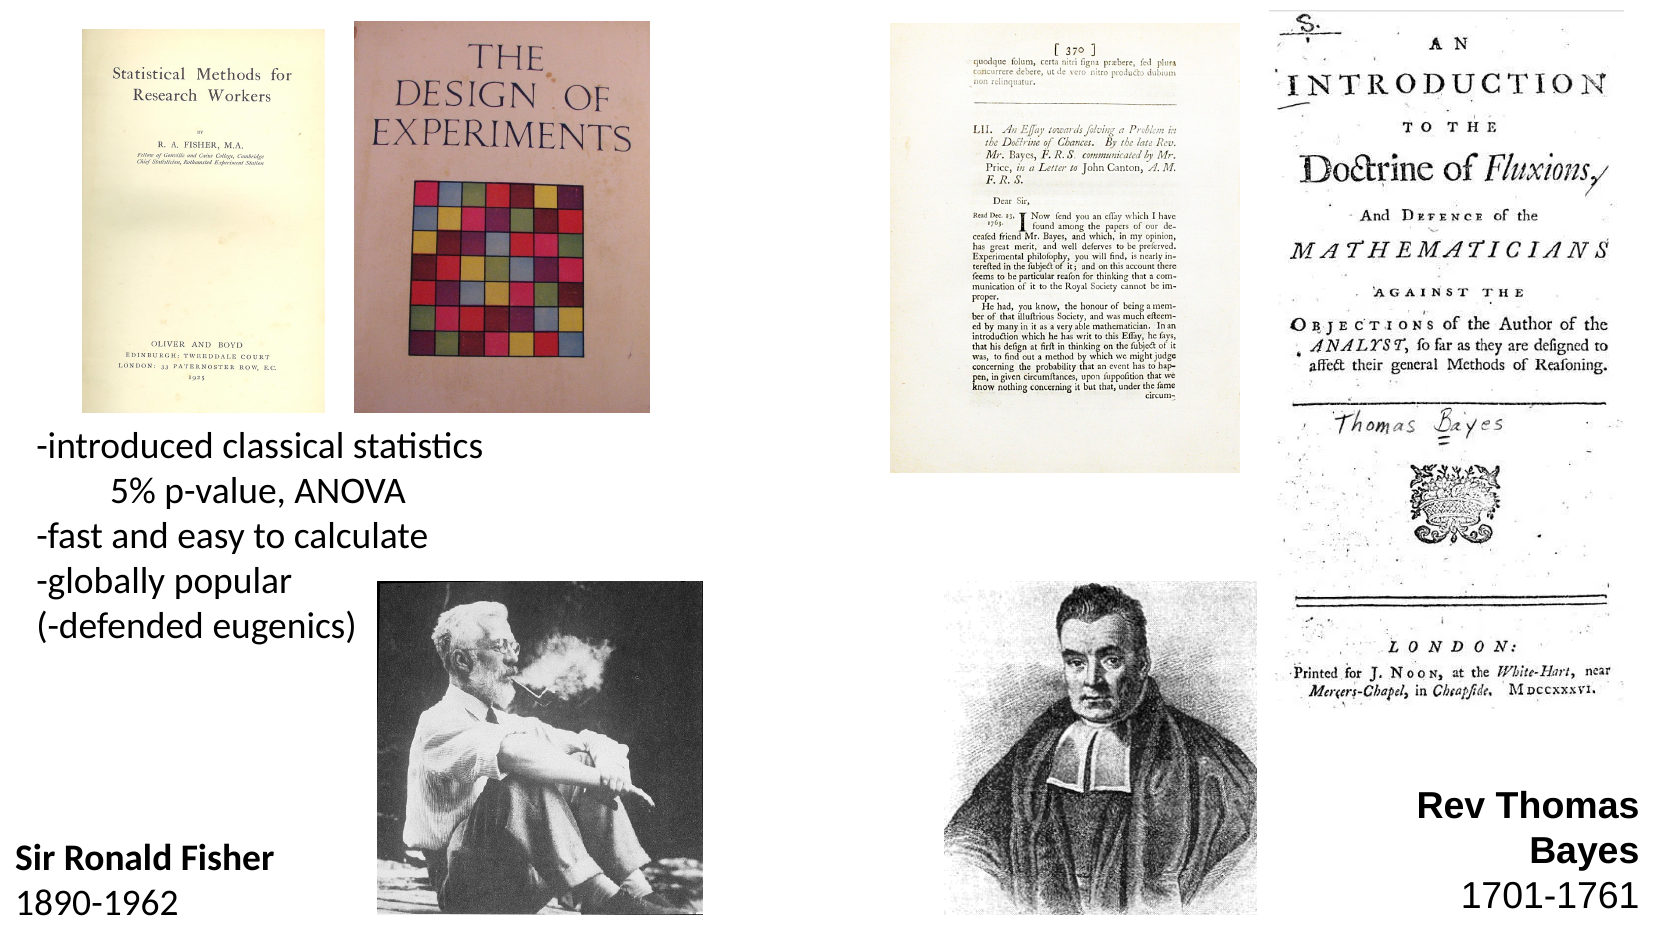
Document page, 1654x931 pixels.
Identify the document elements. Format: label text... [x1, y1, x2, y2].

picture [944, 581, 1257, 916]
picture [1269, 10, 1624, 709]
text_box Rev Thomas Bayes 1701-1761 [1281, 773, 1654, 873]
picture [377, 581, 703, 916]
text_box Sir Ronald Fisher 1890-1962 [0, 825, 290, 931]
picture [82, 29, 325, 414]
text_box -introduced classical statistics 5% p-value, ANOVA -fast and easy to calculate -globally popular (-defended eugenics) [21, 413, 534, 654]
picture [890, 23, 1240, 473]
picture [354, 21, 650, 414]
